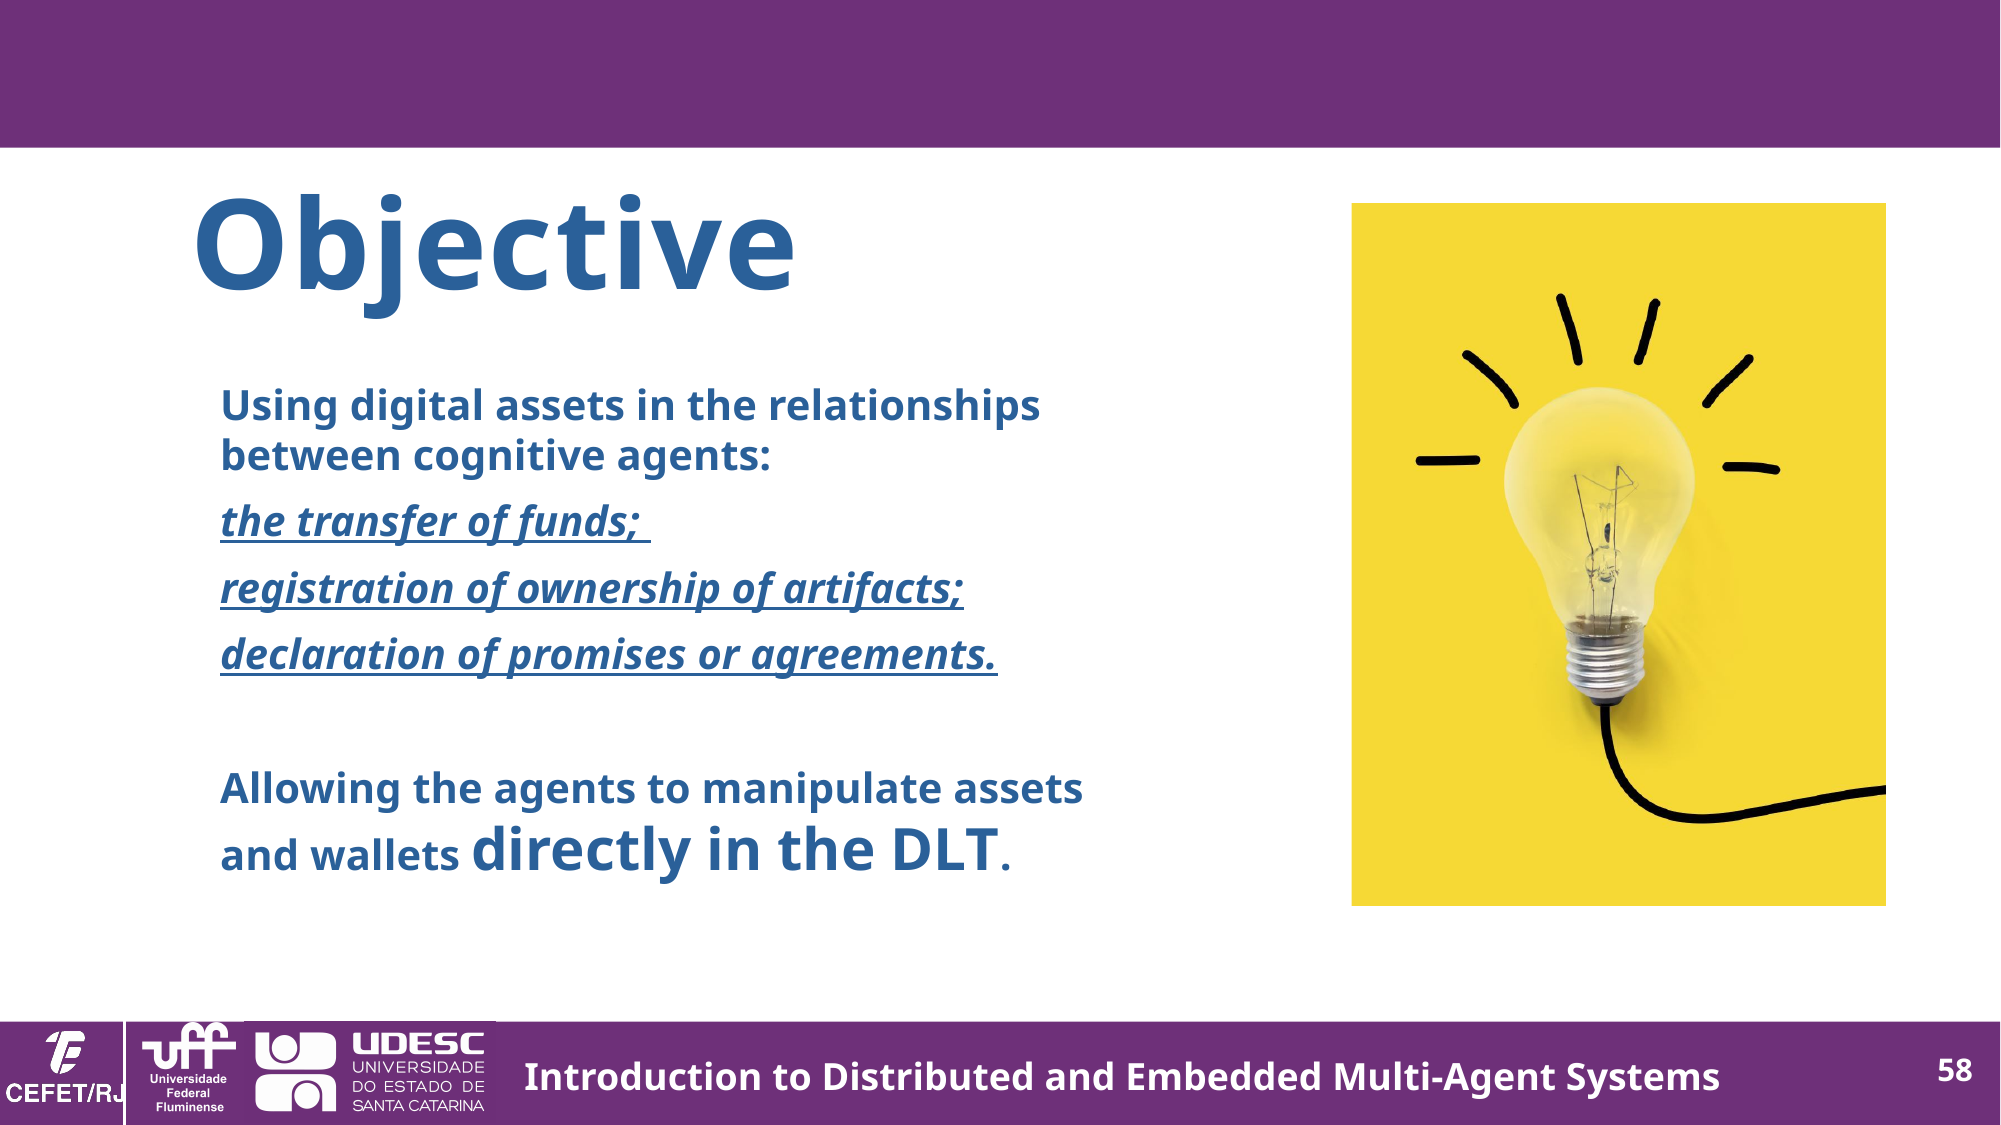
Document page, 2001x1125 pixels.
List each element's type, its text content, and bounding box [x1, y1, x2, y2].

picture [244, 1021, 496, 1123]
picture [141, 1021, 237, 1117]
title Objective [175, 174, 1047, 370]
picture [1351, 203, 1886, 906]
picture [6, 1009, 123, 1125]
list Using digital assets in the relationships between cognitive agents: the transfer of funds; registration of ownership of artifacts; declaration of promises or agreements. Allowing the agents to manipulate assets and wallets directly in the DLT. [175, 370, 1101, 1016]
